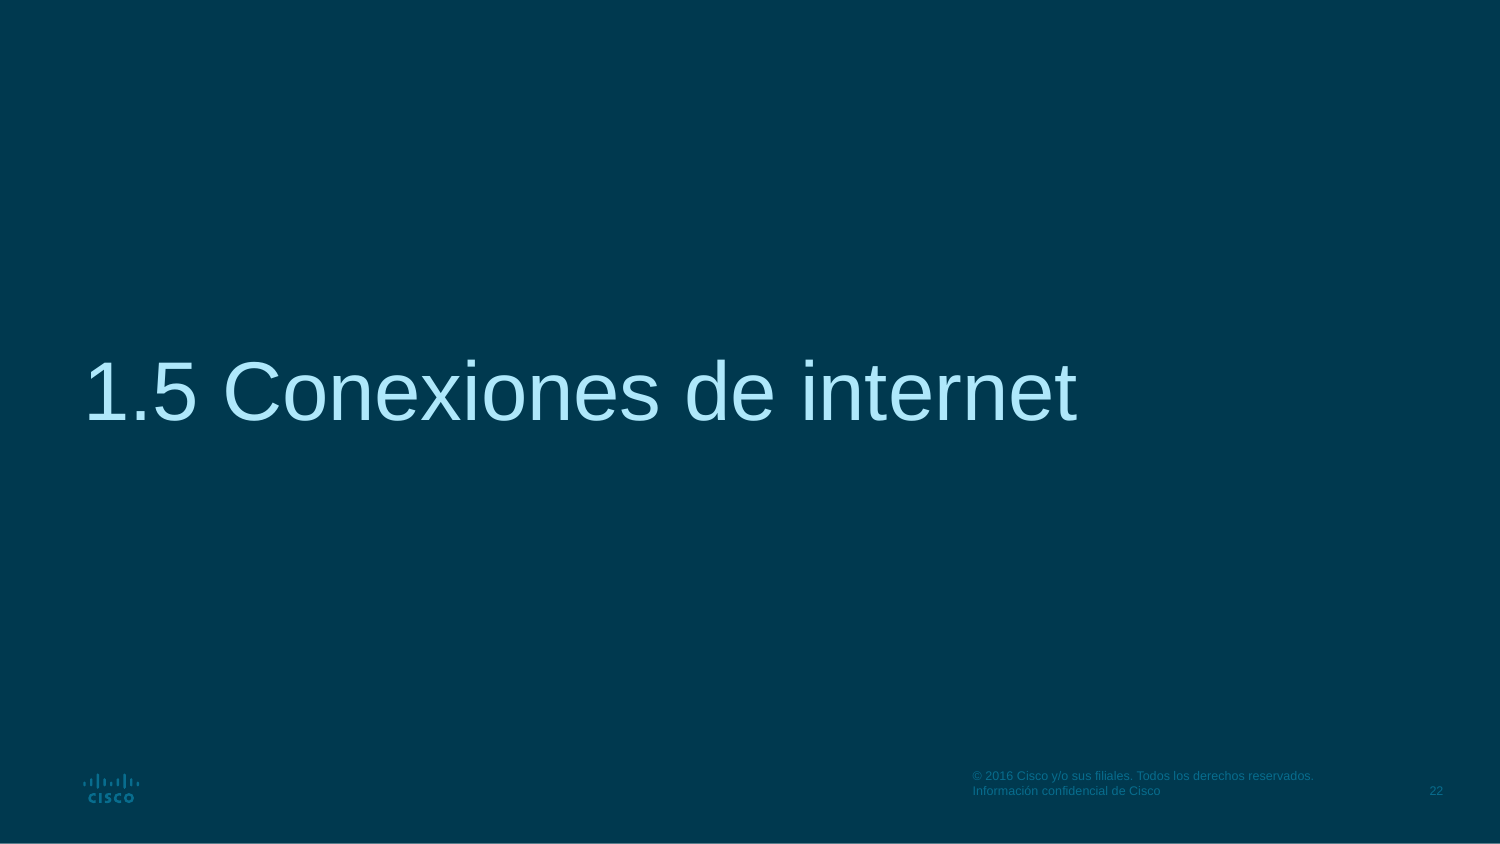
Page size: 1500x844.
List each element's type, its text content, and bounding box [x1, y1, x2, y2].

title 1.5 Conexiones de internet [68, 150, 1419, 446]
